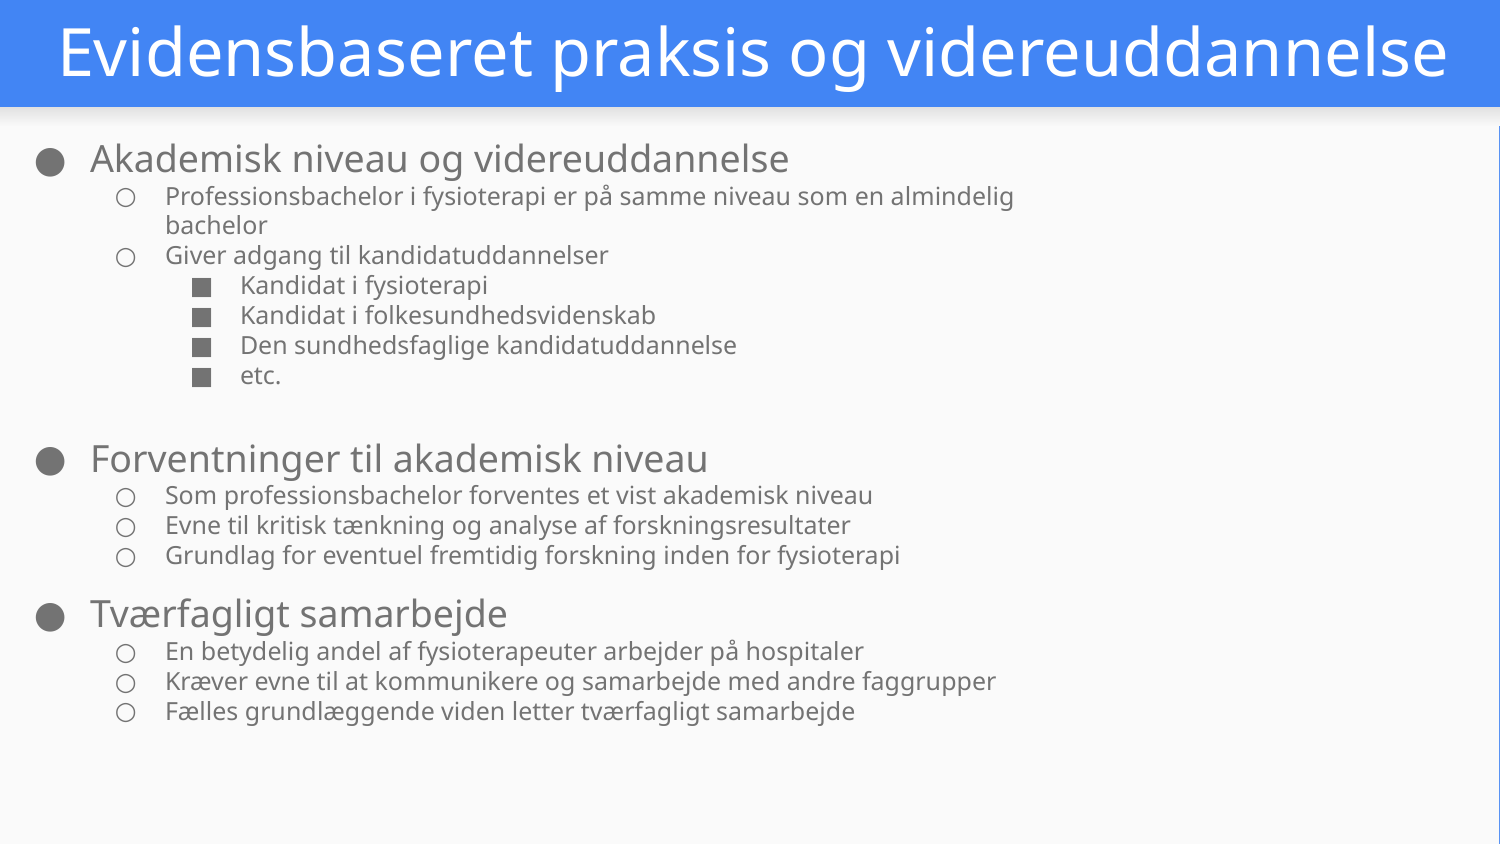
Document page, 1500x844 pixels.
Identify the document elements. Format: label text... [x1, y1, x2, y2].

title Evidensbaseret praksis og videreuddannelse [42, 0, 1491, 99]
list Akademisk niveau og videreuddannelse Professionsbachelor i fysioterapi er på samme niveau som en almindelig bachelor Giver adgang til kandidatuddannelser Kandidat i fysioterapi Kandidat i folkesundhedsvidenskab Den sundhedsfaglige kandidatuddannelse etc. Forventninger til akademisk niveau Som professionsbachelor forventes et vist akademisk niveau Evne til kritisk tænkning og analyse af forskningsresultater Grundlag for eventuel fremtidig forskning inden for fysioterapi Tværfagligt samarbejde En betydelig andel af fysioterapeuter arbejder på hospitaler Kræver evne til at kommunikere og samarbejde med andre faggrupper Fælles grundlæggende viden letter tværfagligt samarbejde [0, 120, 1100, 837]
